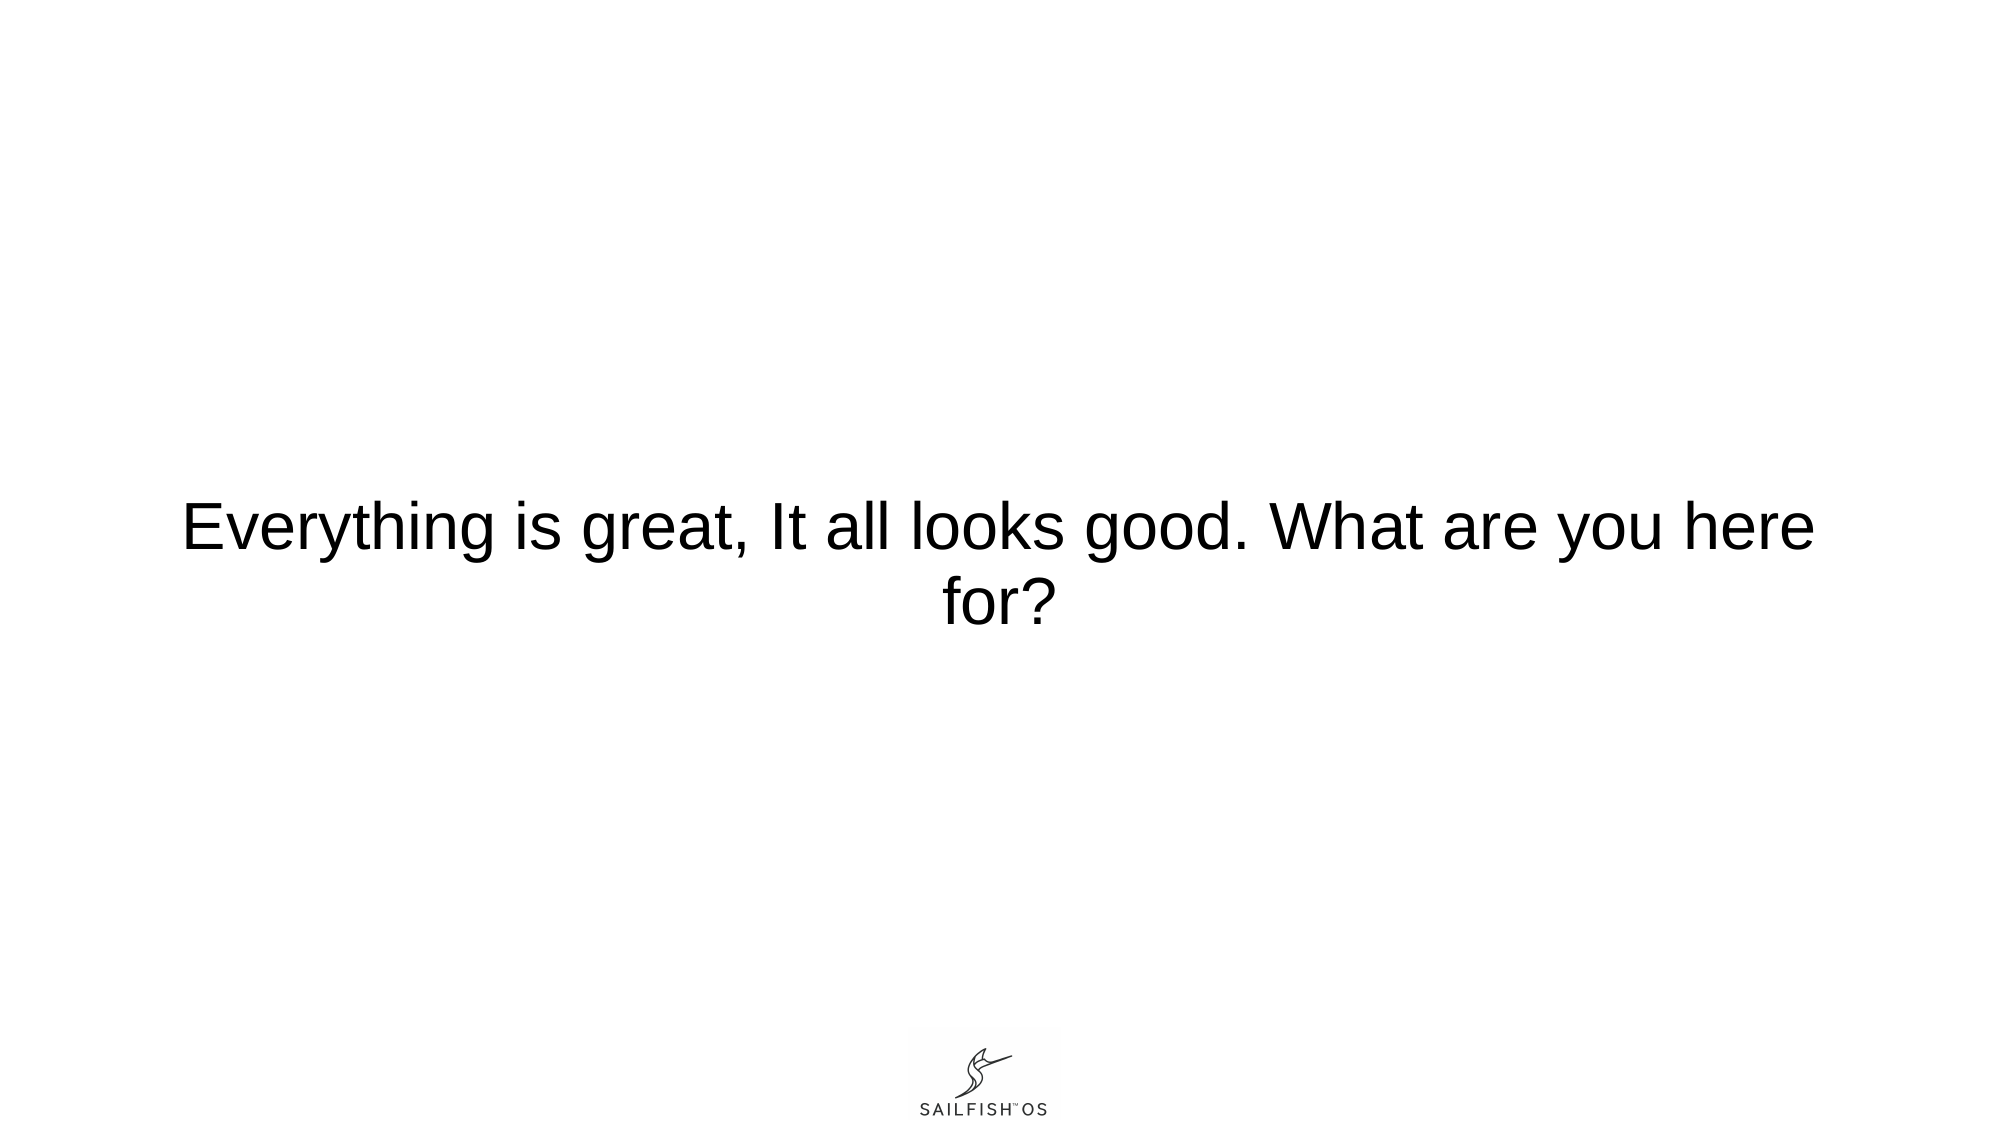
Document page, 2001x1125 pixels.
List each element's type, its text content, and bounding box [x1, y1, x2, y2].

subtitle Everything is great, It all looks good. What are you here for? [137, 59, 1863, 1068]
picture [908, 1068, 1061, 1120]
